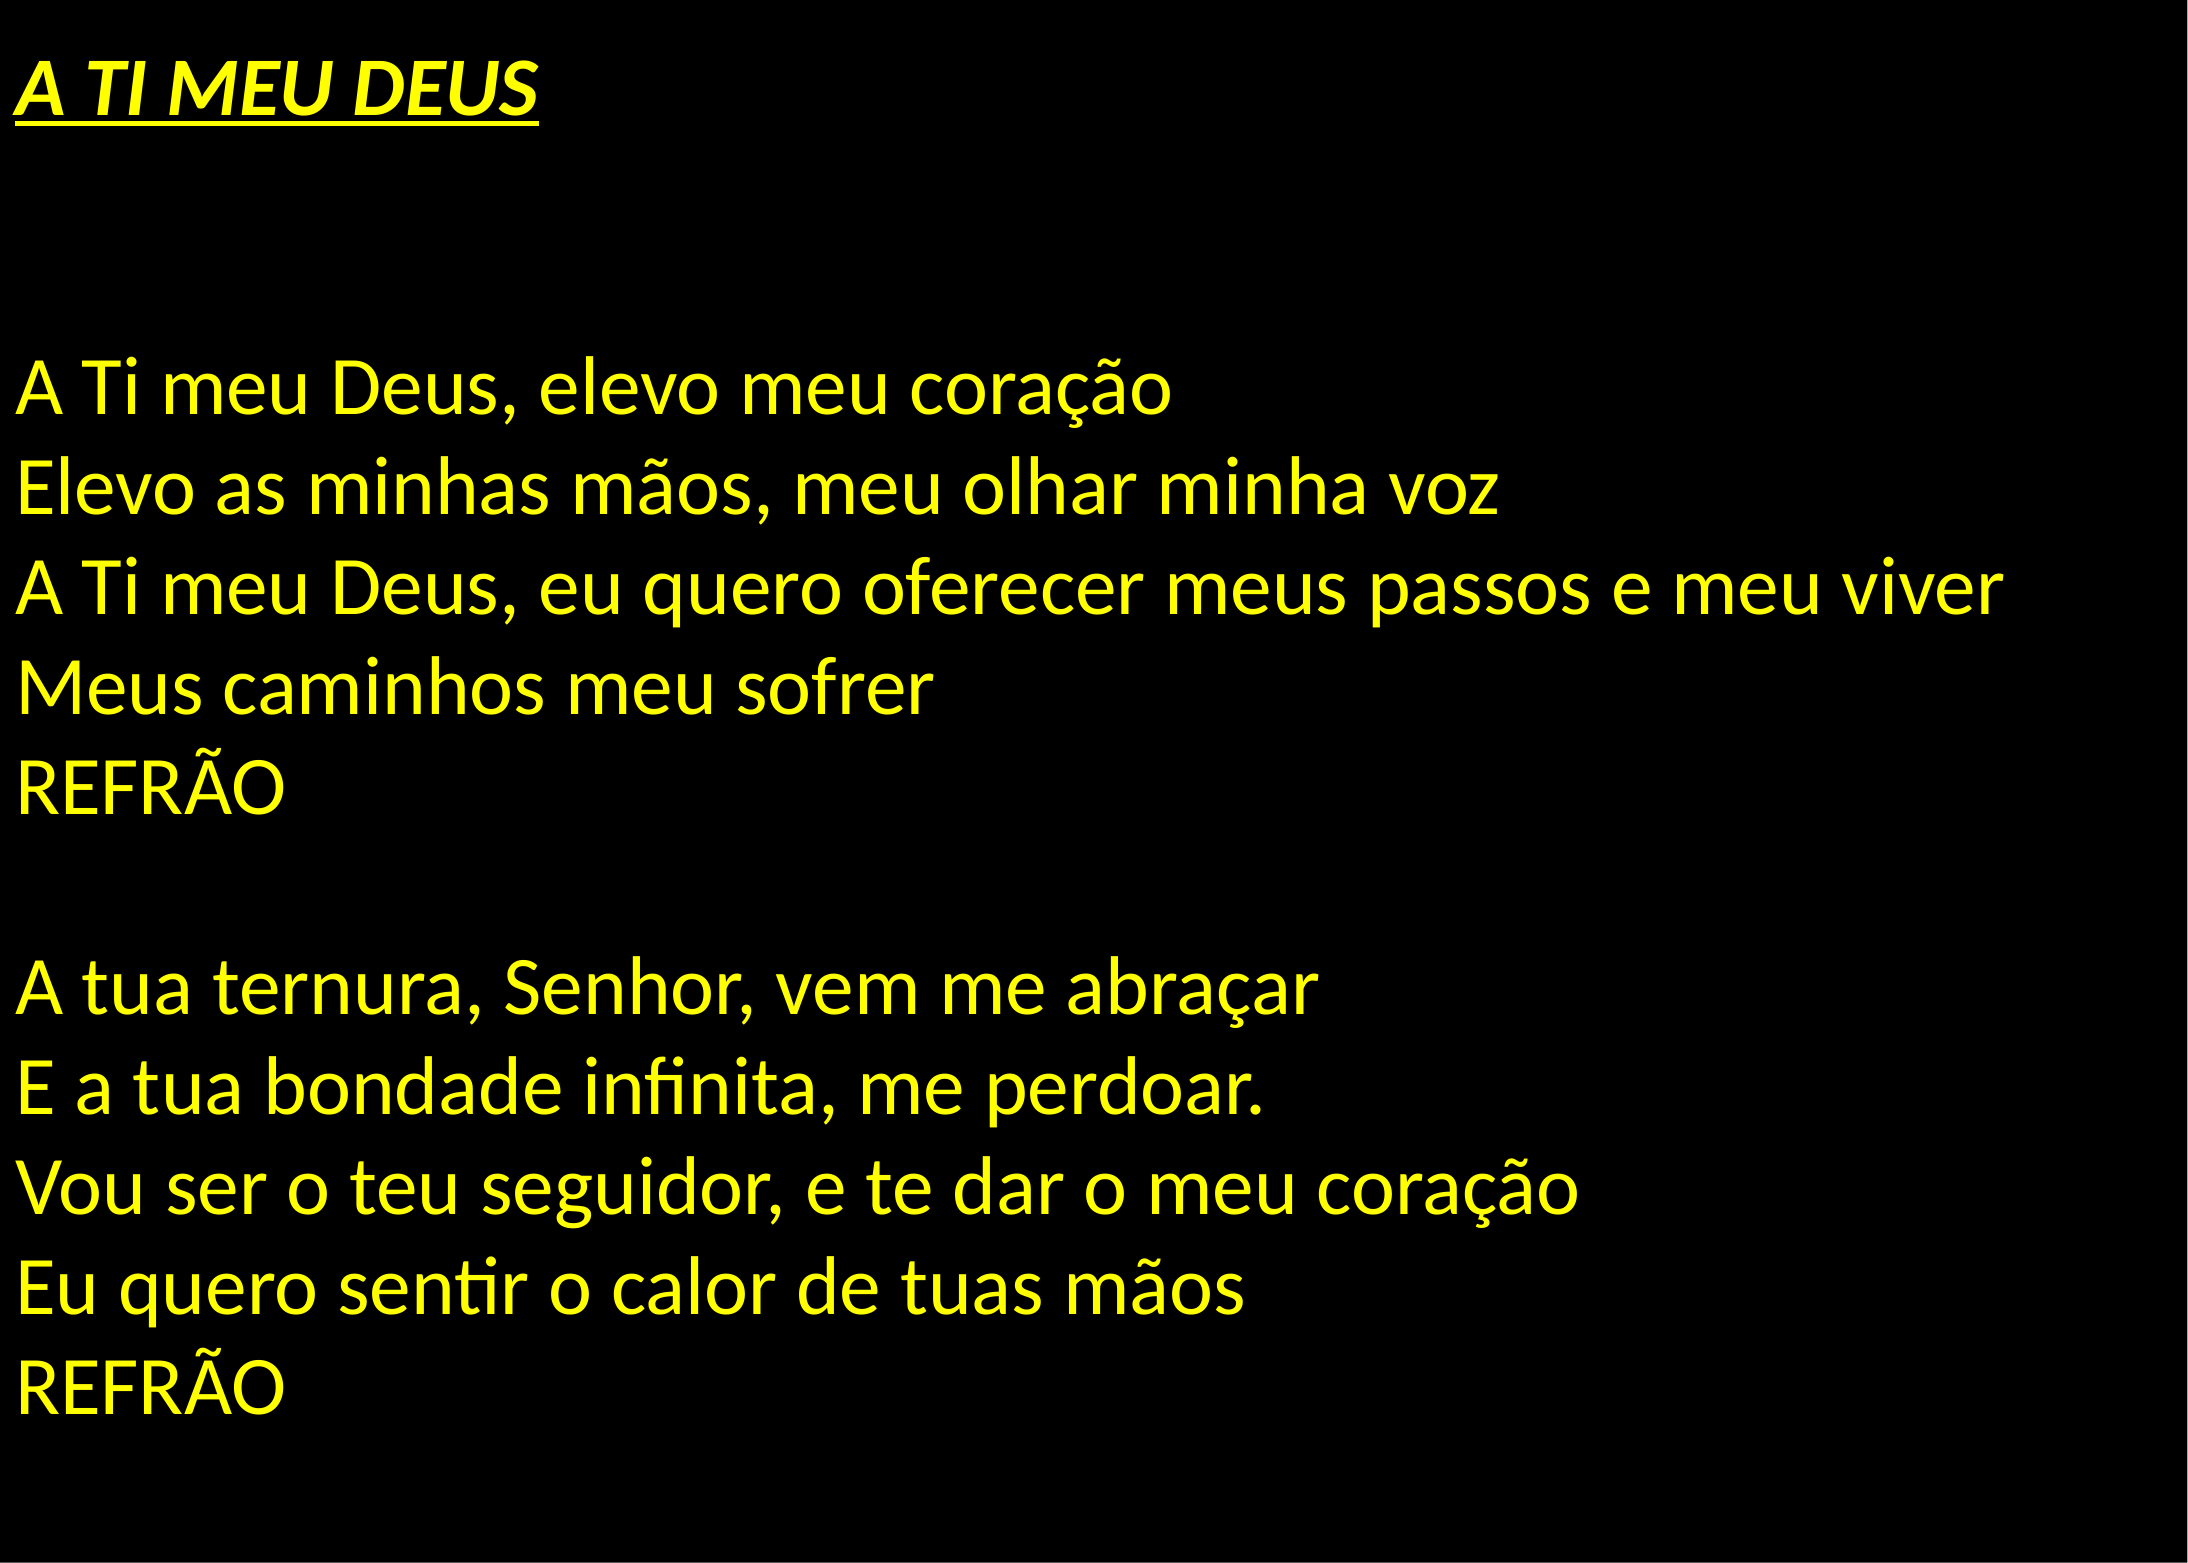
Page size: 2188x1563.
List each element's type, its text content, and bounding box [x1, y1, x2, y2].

title A TI MEU DEUS A Ti meu Deus, elevo meu coração Elevo as minhas mãos, meu olhar minha voz A Ti meu Deus, eu quero oferecer meus passos e meu viver Meus caminhos meu sofrer REFRÃO A tua ternura, Senhor, vem me abraçar E a tua bondade infinita, me perdoar. Vou ser o teu seguidor, e te dar o meu coração Eu quero sentir o calor de tuas mãos REFRÃO [0, 0, 2188, 1563]
